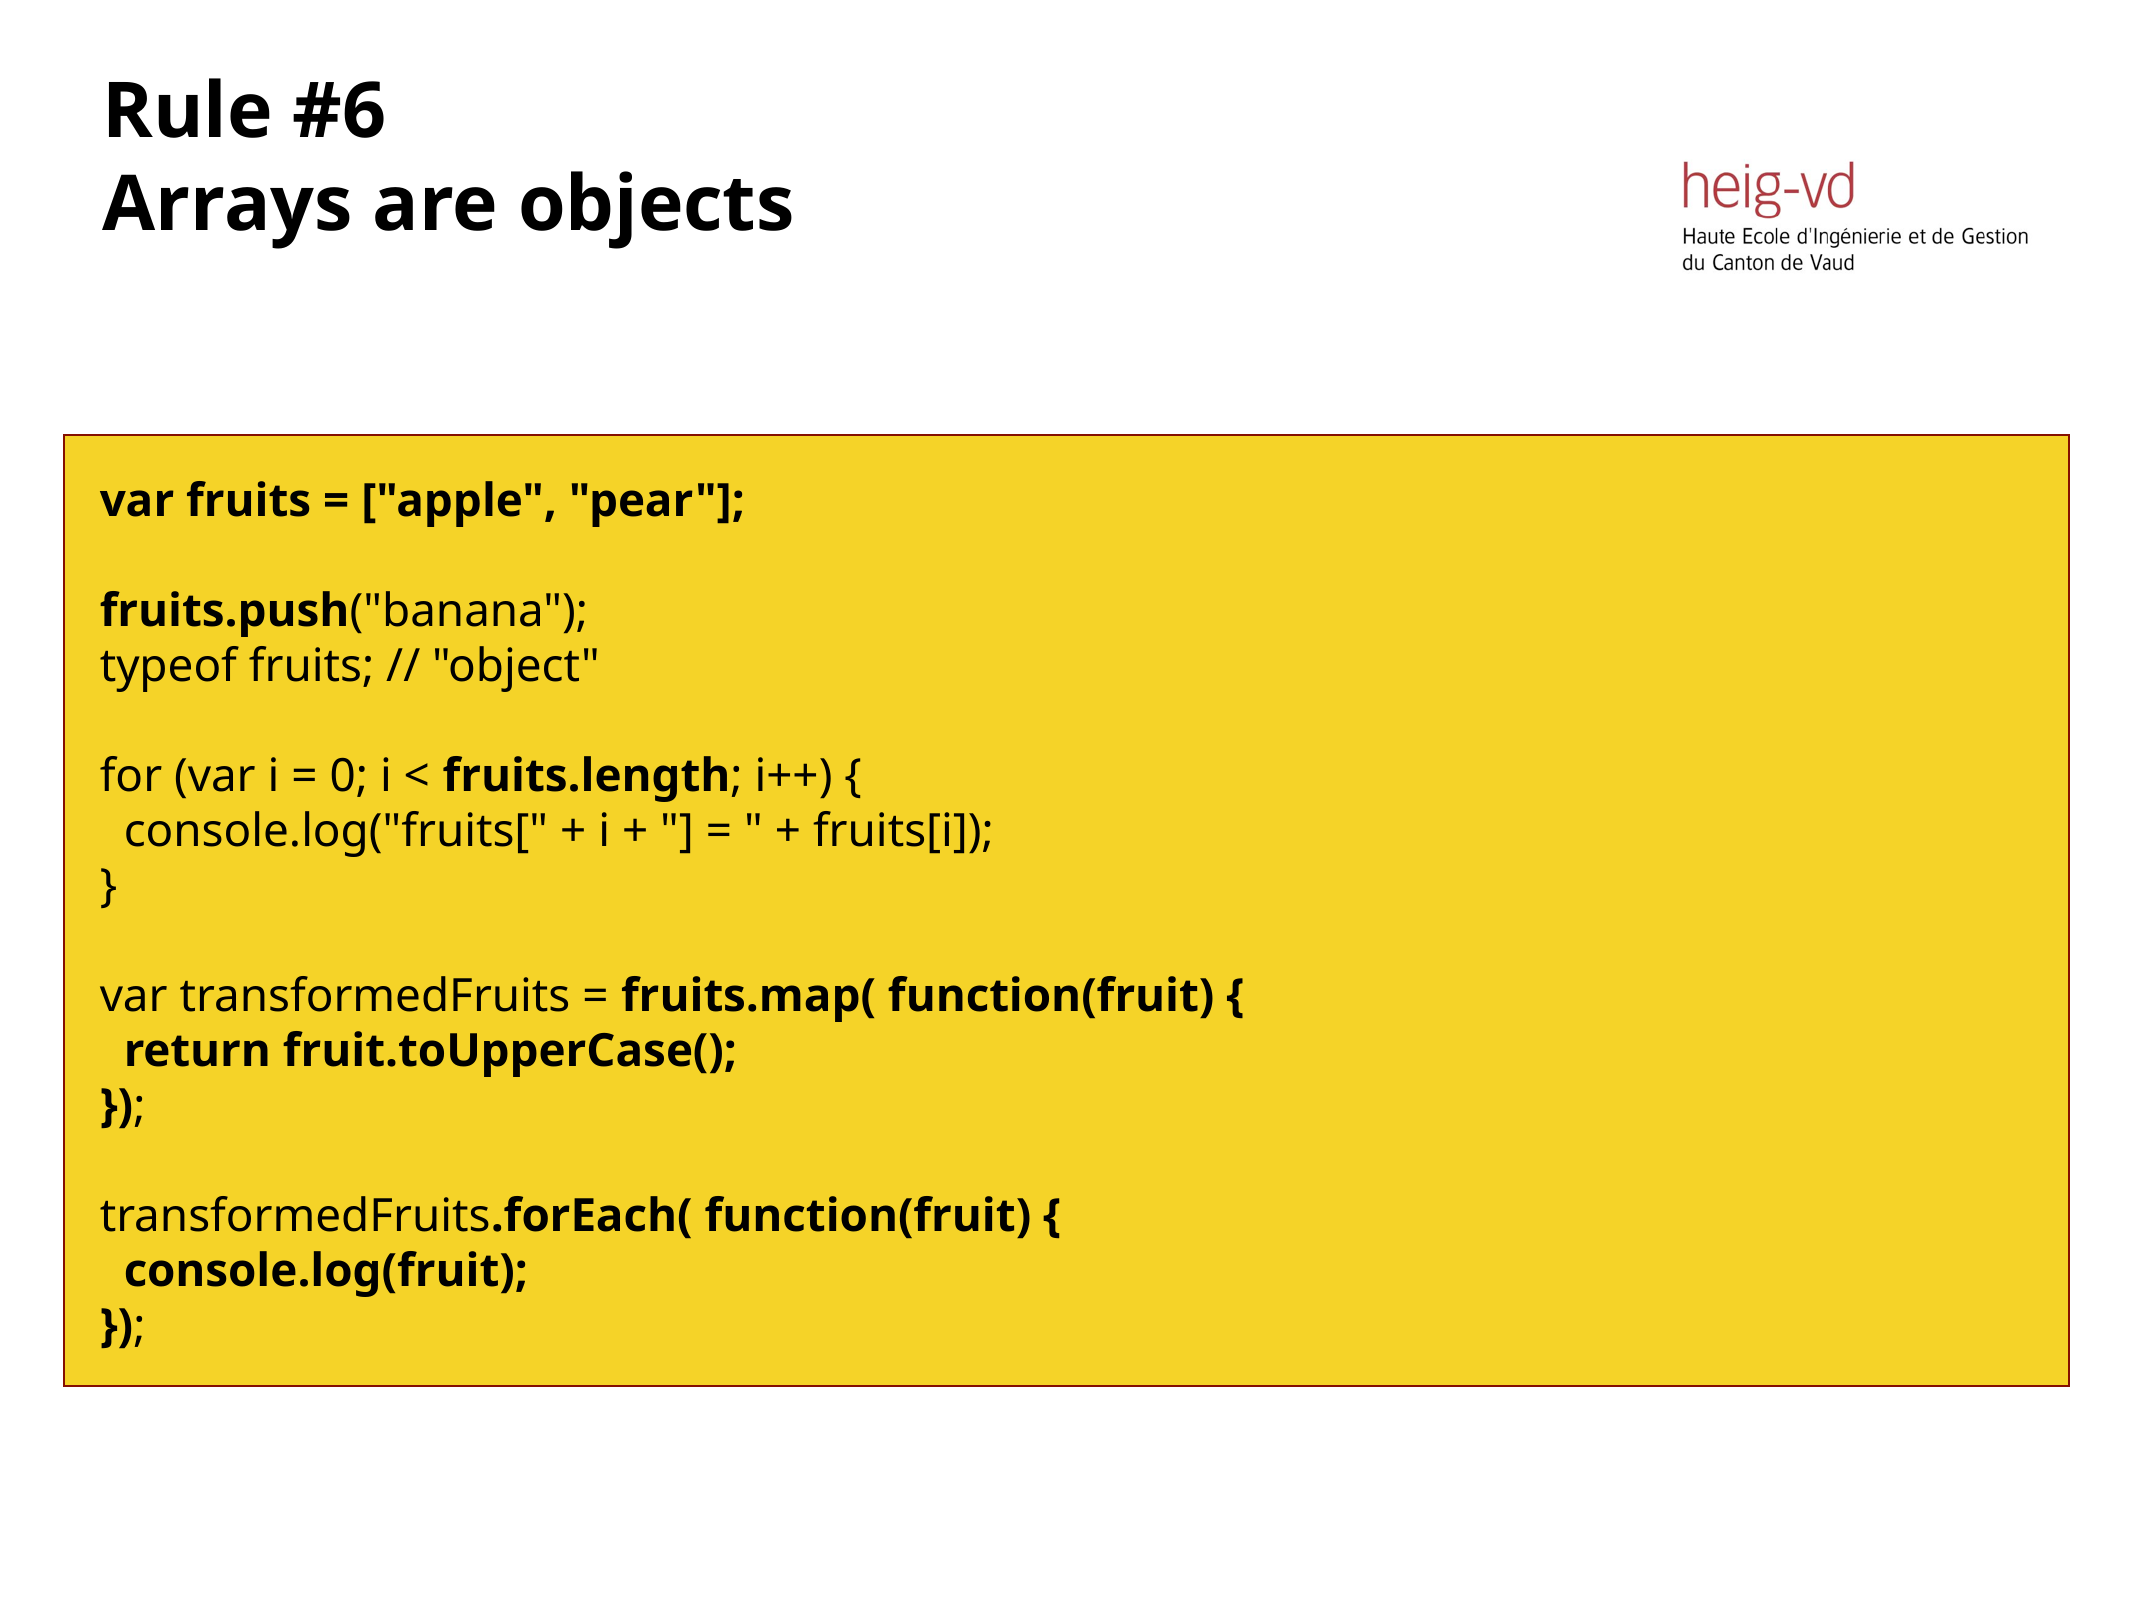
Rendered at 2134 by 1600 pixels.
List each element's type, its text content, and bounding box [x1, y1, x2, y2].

text_box var fruits = ["apple", "pear"]; fruits.push("banana"); typeof fruits; // "object" for (var i = 0; i < fruits.length; i++) { console.log("fruits[" + i + "] = " + fruits[i]); } var transformedFruits = fruits.map( function(fruit) { return fruit.toUpperCase(); }); transformedFruits.forEach( function(fruit) { console.log(fruit); }); [64, 435, 2069, 1386]
text_box Rule #6 Arrays are objects [94, 52, 804, 254]
picture [1672, 149, 2036, 284]
